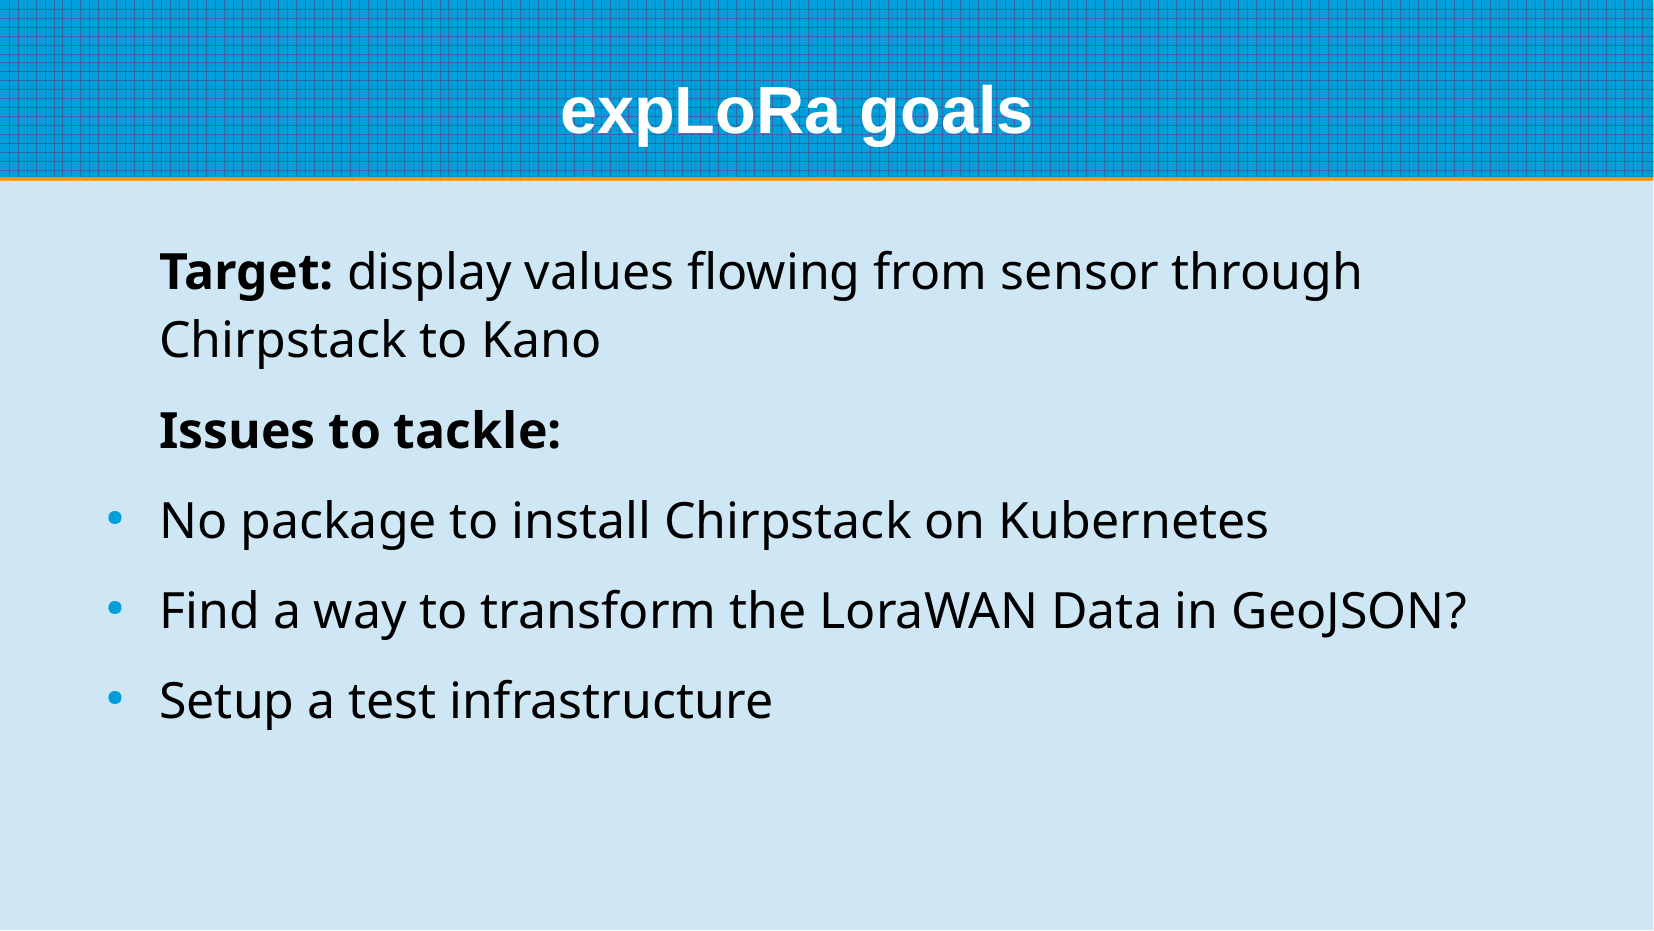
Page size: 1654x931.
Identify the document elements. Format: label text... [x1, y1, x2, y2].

list Target: display values flowing from sensor through Chirpstack to Kano Issues to tackle: No package to install Chirpstack on Kubernetes Find a way to transform the LoraWAN Data in GeoJSON? Setup a test infrastructure [88, 236, 1565, 813]
title expLoRa goals [59, 72, 1536, 148]
